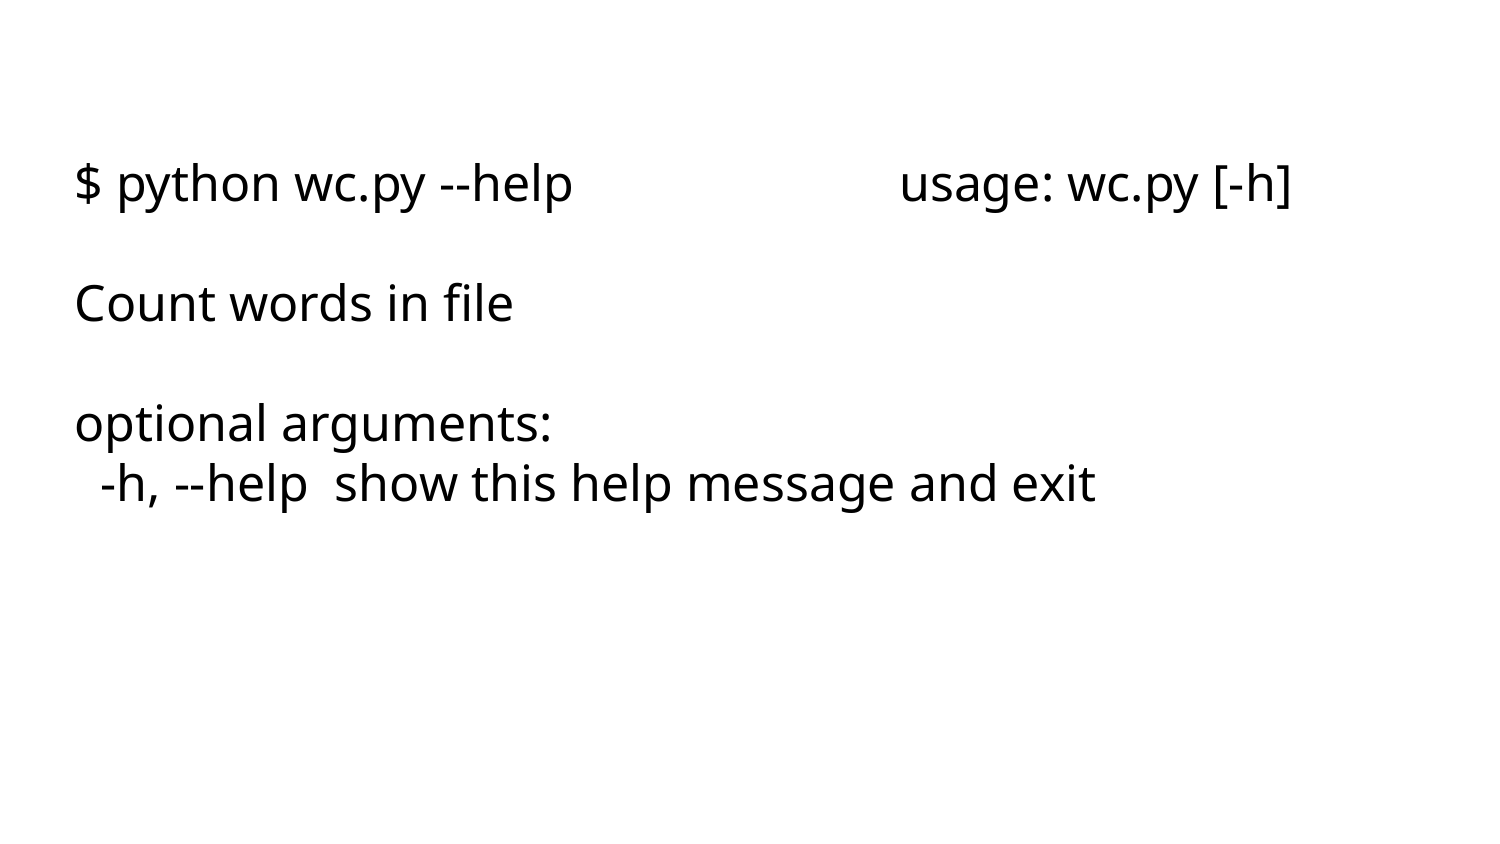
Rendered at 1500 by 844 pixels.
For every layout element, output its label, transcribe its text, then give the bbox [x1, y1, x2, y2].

title $ python wc.py --help usage: wc.py [-h] Count words in file optional arguments: -h, --help show this help message and exit [59, 44, 1441, 799]
